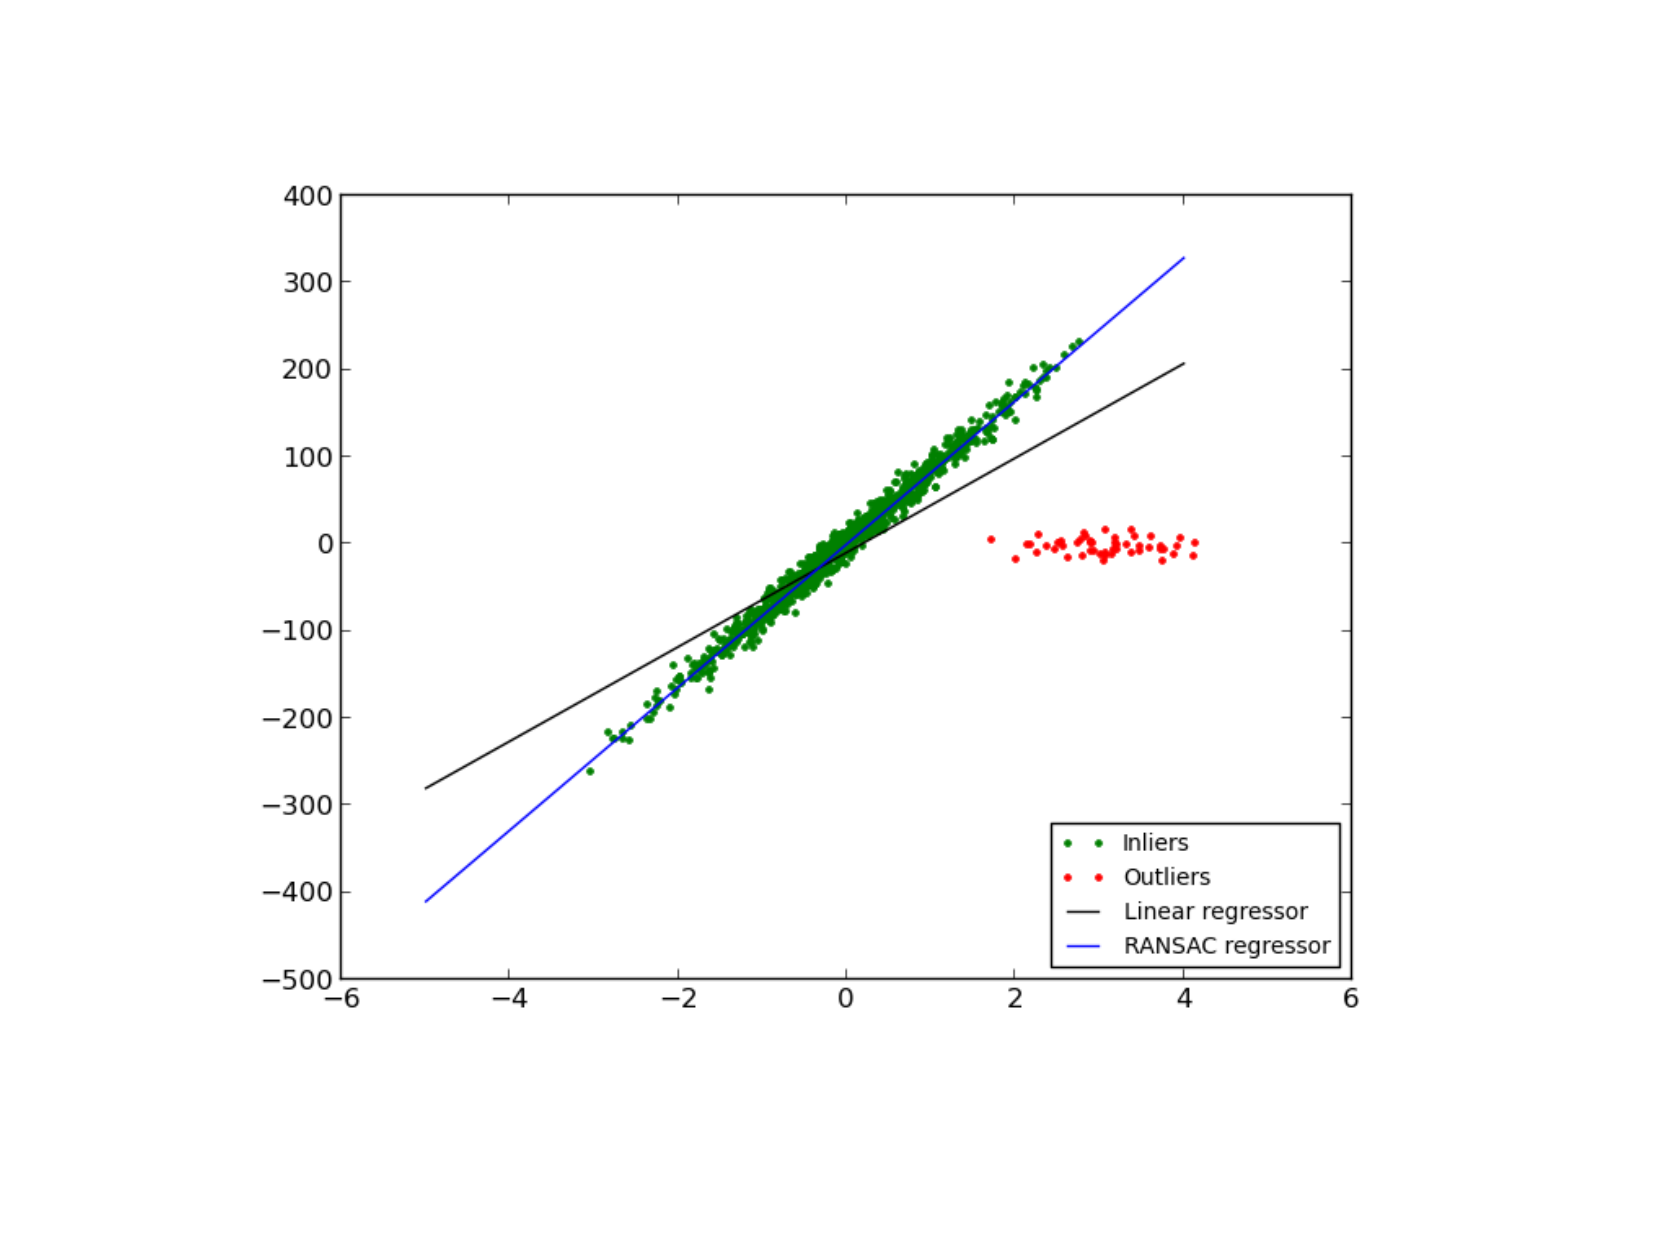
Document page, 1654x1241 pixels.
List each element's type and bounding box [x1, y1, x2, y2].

picture [179, 98, 1483, 1078]
